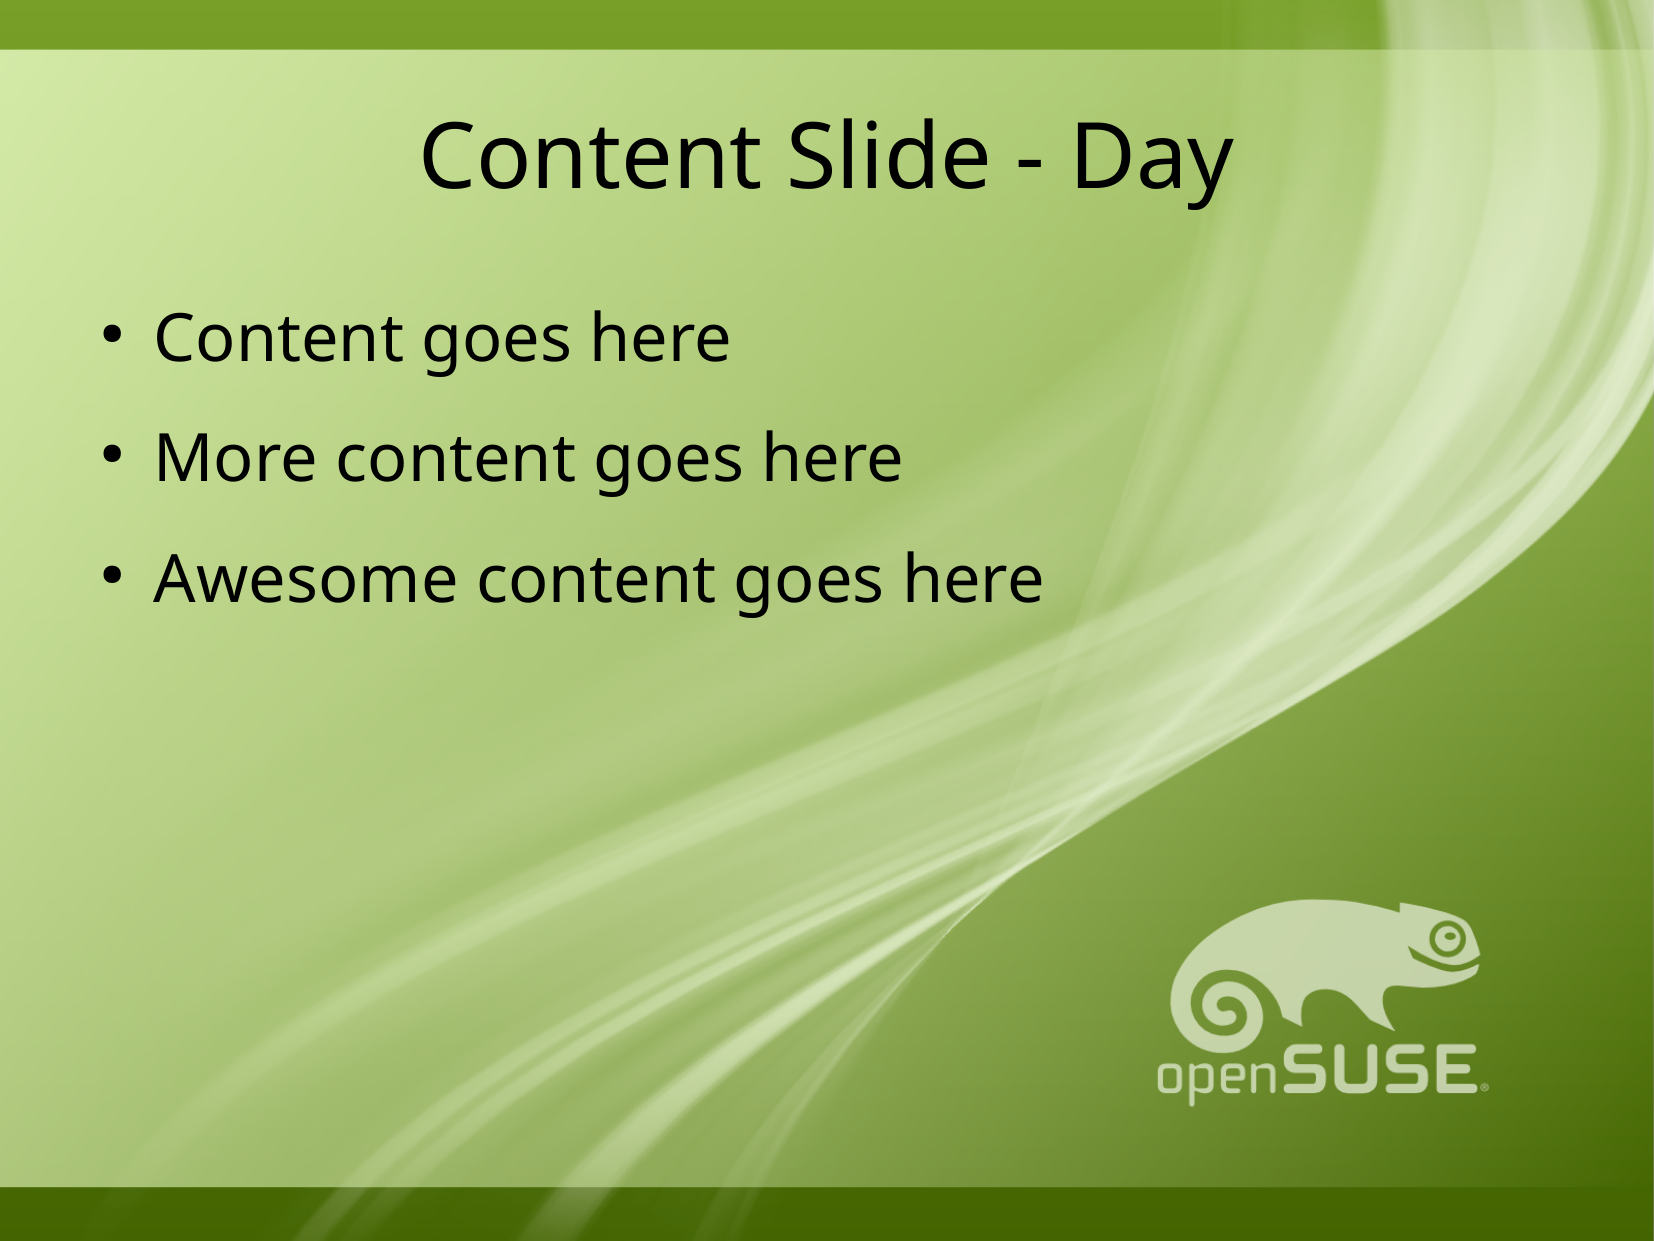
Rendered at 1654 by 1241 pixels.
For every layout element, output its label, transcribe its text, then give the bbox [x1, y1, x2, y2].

title Content Slide - Day [82, 49, 1571, 257]
picture [0, 0, 1654, 1241]
list Content goes here More content goes here Awesome content goes here [82, 290, 1571, 1109]
